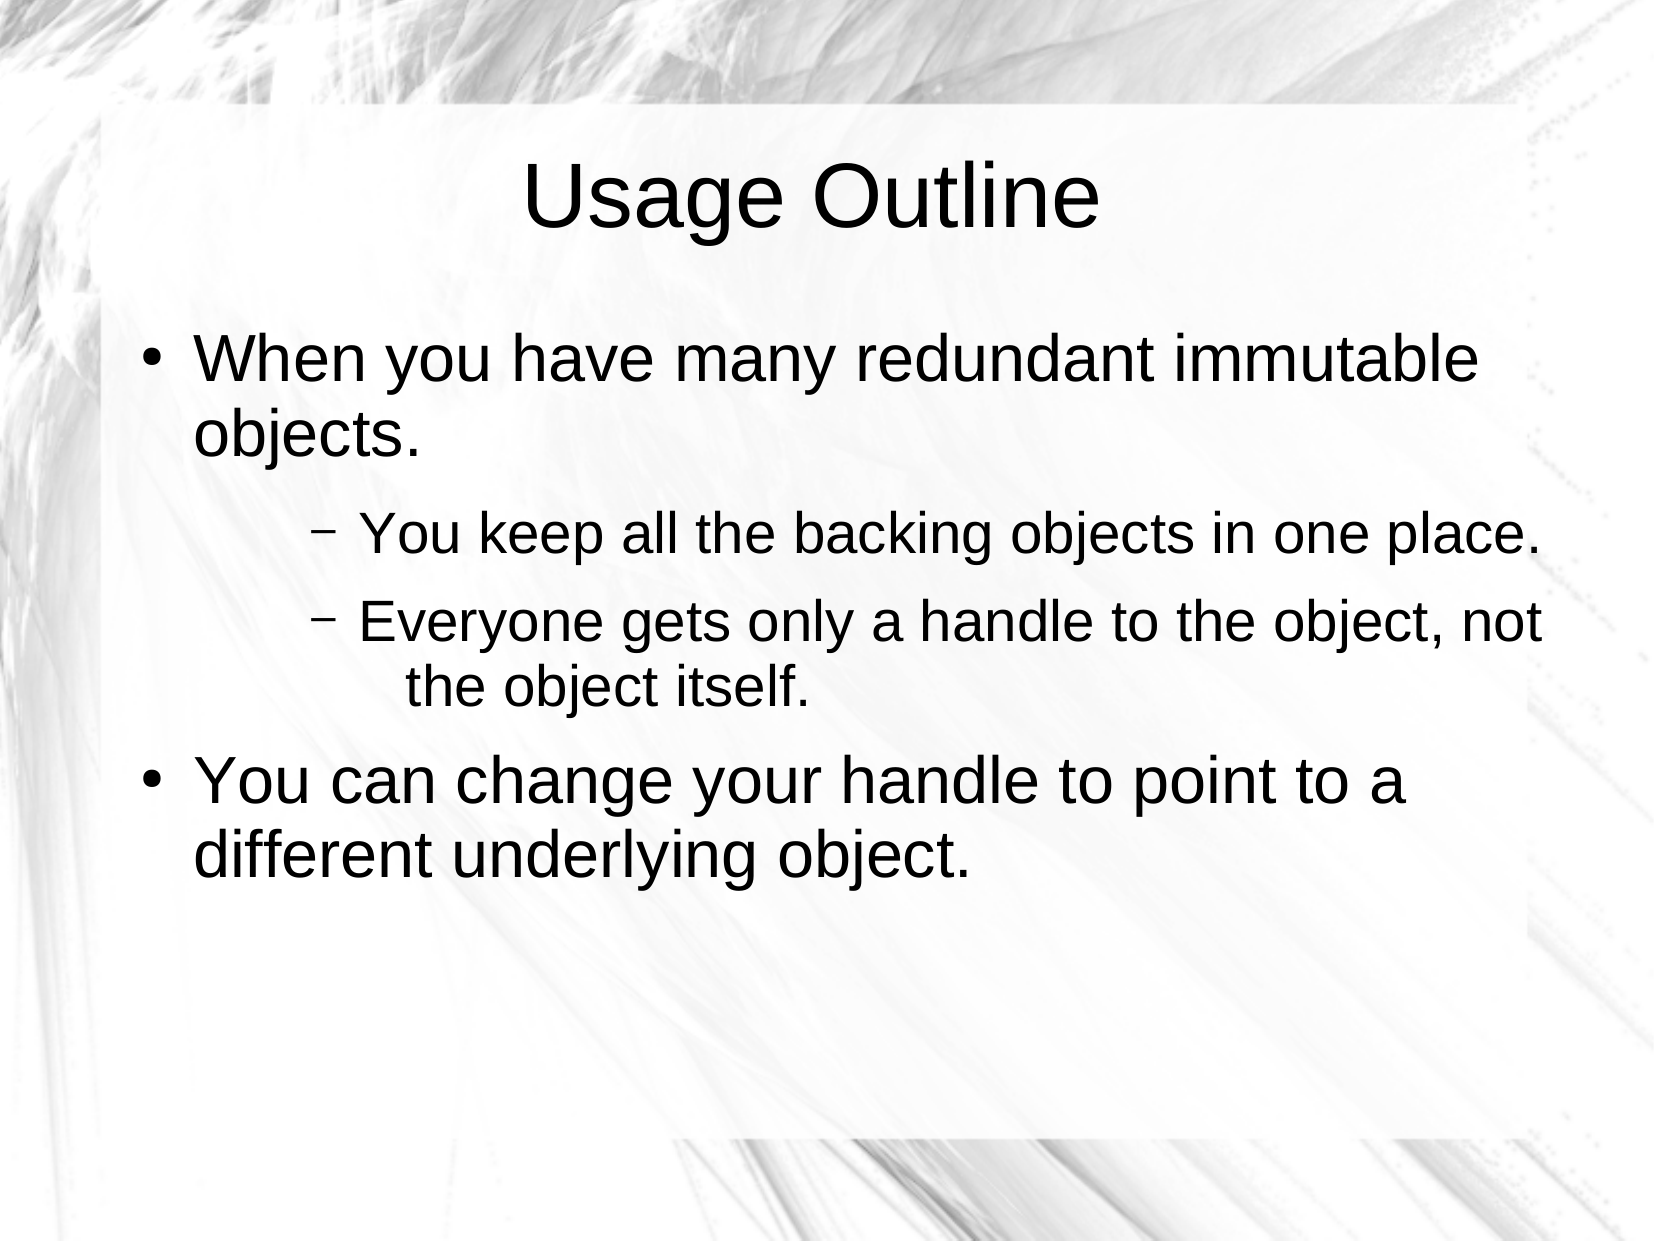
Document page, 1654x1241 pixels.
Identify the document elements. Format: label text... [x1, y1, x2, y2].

picture [0, 0, 1654, 1241]
title Usage Outline [118, 112, 1506, 281]
list When you have many redundant immutable objects. You keep all the backing objects in one place. Everyone gets only a handle to the object, not the object itself. You can change your handle to point to a different underlying object. [122, 321, 1576, 1126]
